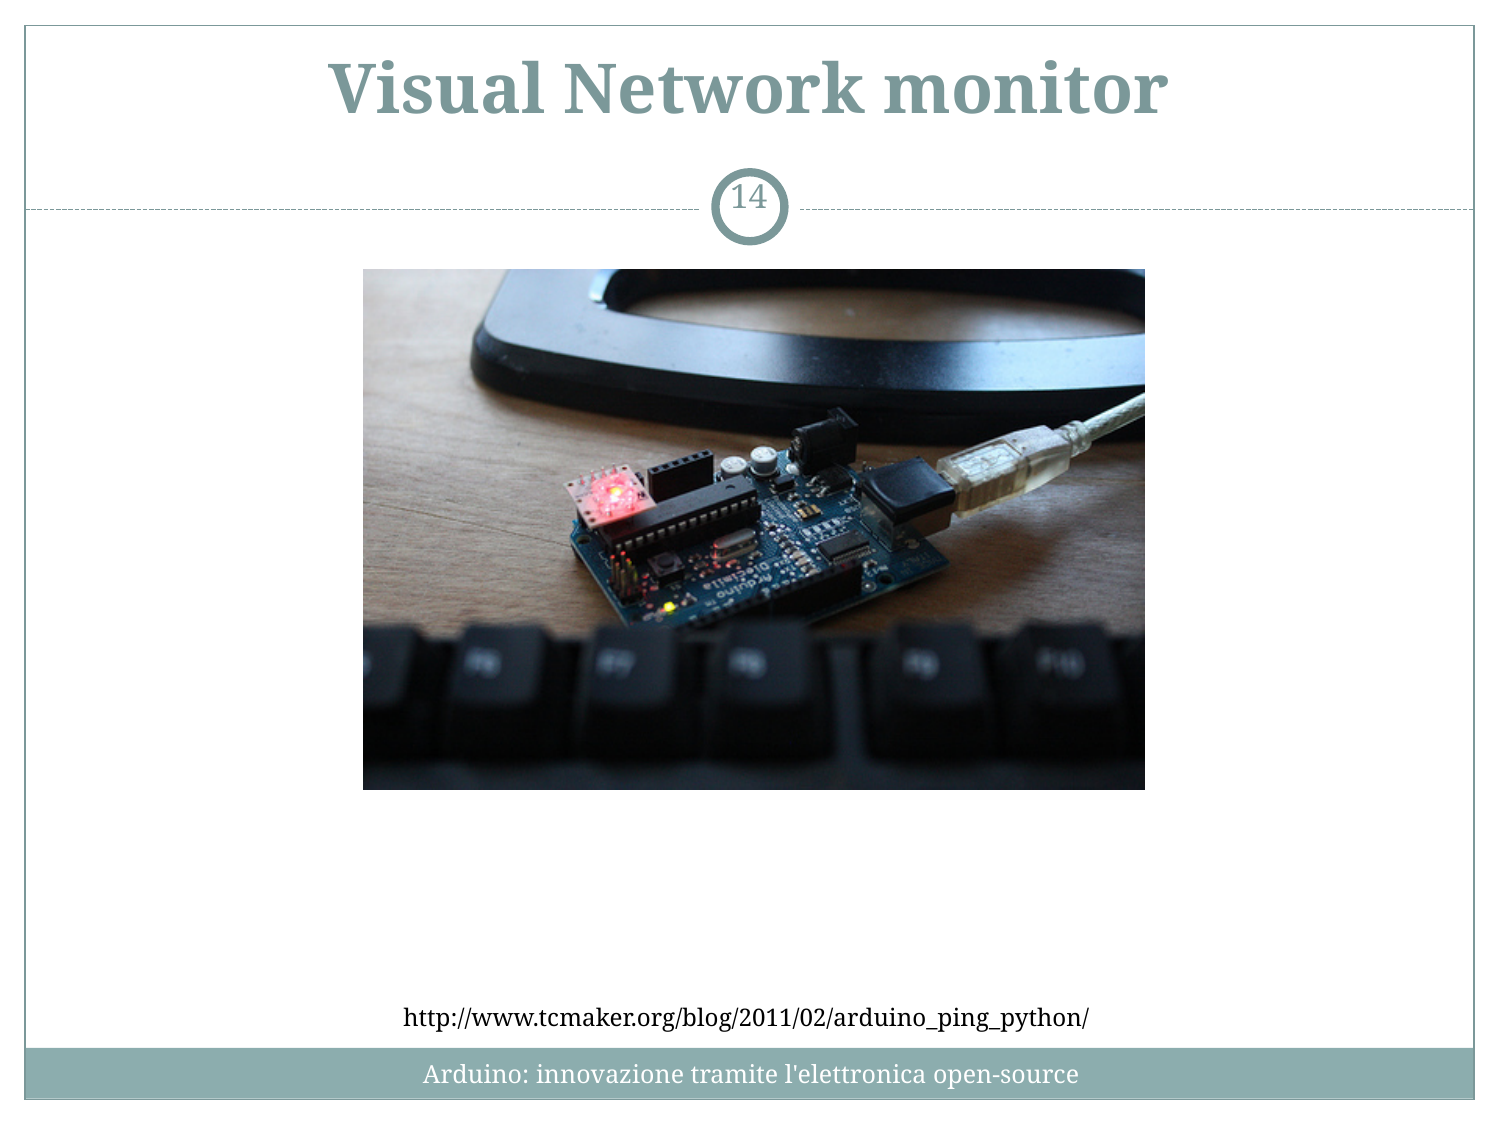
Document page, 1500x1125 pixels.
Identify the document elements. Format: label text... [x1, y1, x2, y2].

title Visual Network monitor [49, 37, 1450, 162]
picture [363, 269, 1145, 790]
footer Arduino: innovazione tramite l'elettronica open-source [50, 1051, 1454, 1112]
slide_number <numero> [715, 168, 791, 241]
list http://www.tcmaker.org/blog/2011/02/arduino_ping_python/ [49, 937, 1445, 1043]
